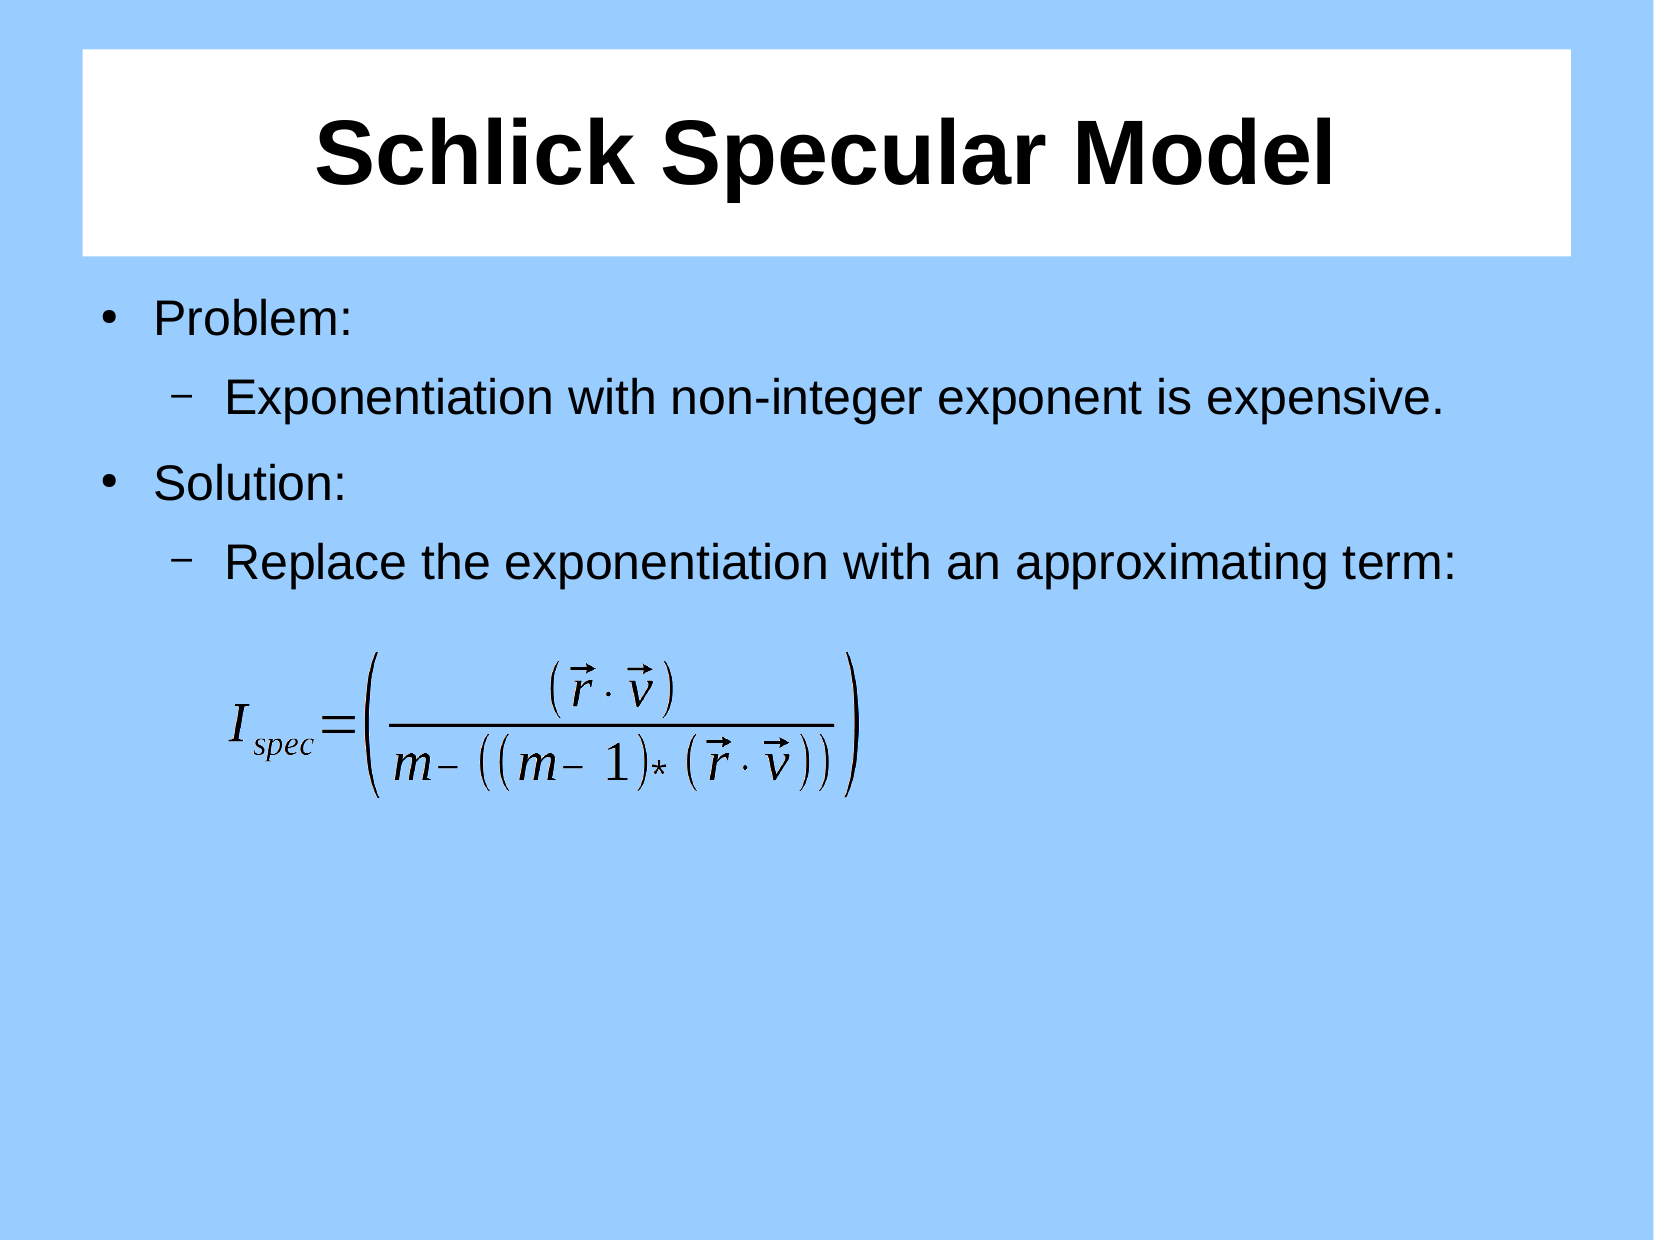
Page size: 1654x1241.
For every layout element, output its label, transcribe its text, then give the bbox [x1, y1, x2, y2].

picture [224, 641, 875, 811]
title Schlick Specular Model [82, 49, 1571, 257]
list Problem: Exponentiation with non-integer exponent is expensive. Solution: Replace the exponentiation with an approximating term: [82, 290, 1571, 1170]
